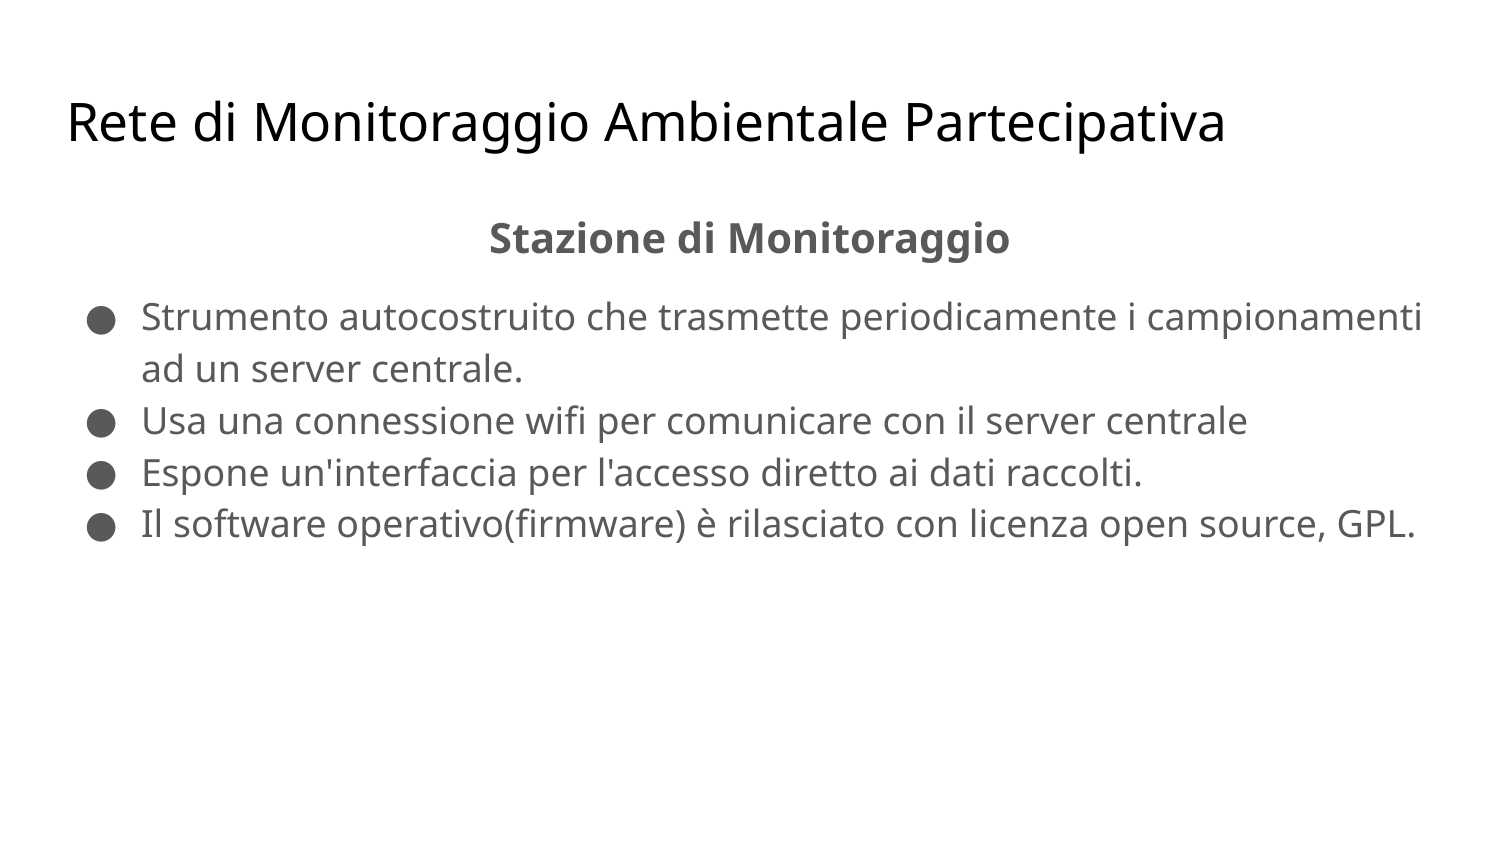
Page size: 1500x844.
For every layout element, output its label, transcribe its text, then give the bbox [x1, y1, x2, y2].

list Stazione di Monitoraggio Strumento autocostruito che trasmette periodicamente i campionamenti ad un server centrale. Usa una connessione wifi per comunicare con il server centrale Espone un'interfaccia per l'accesso diretto ai dati raccolti. Il software operativo(firmware) è rilasciato con licenza open source, GPL. [51, 189, 1449, 750]
title Rete di Monitoraggio Ambientale Partecipativa [51, 72, 1449, 167]
